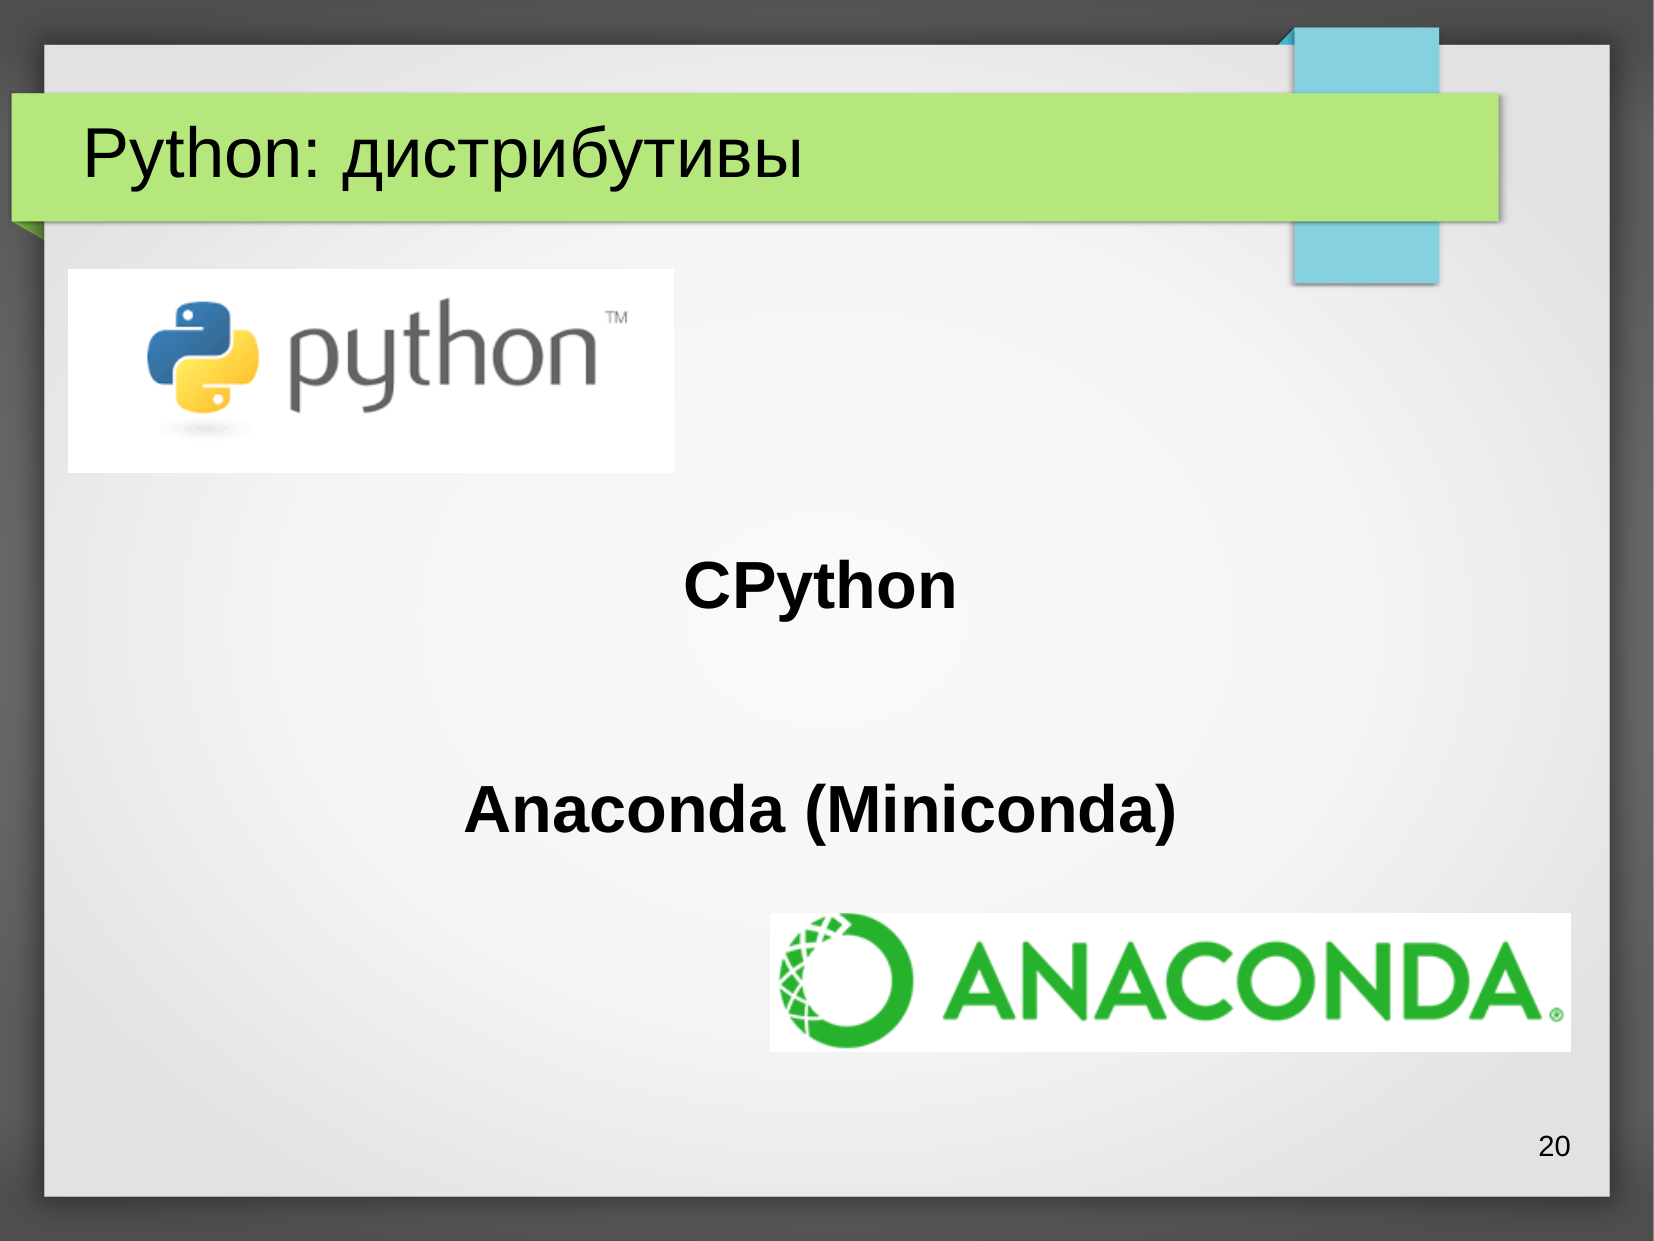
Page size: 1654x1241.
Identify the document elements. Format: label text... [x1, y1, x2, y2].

subtitle CPython Anaconda (Miniconda) [283, 496, 1359, 898]
picture [0, 0, 1654, 1241]
text_box [418, 923, 880, 1241]
title Python: дистрибутивы [82, 49, 1571, 257]
